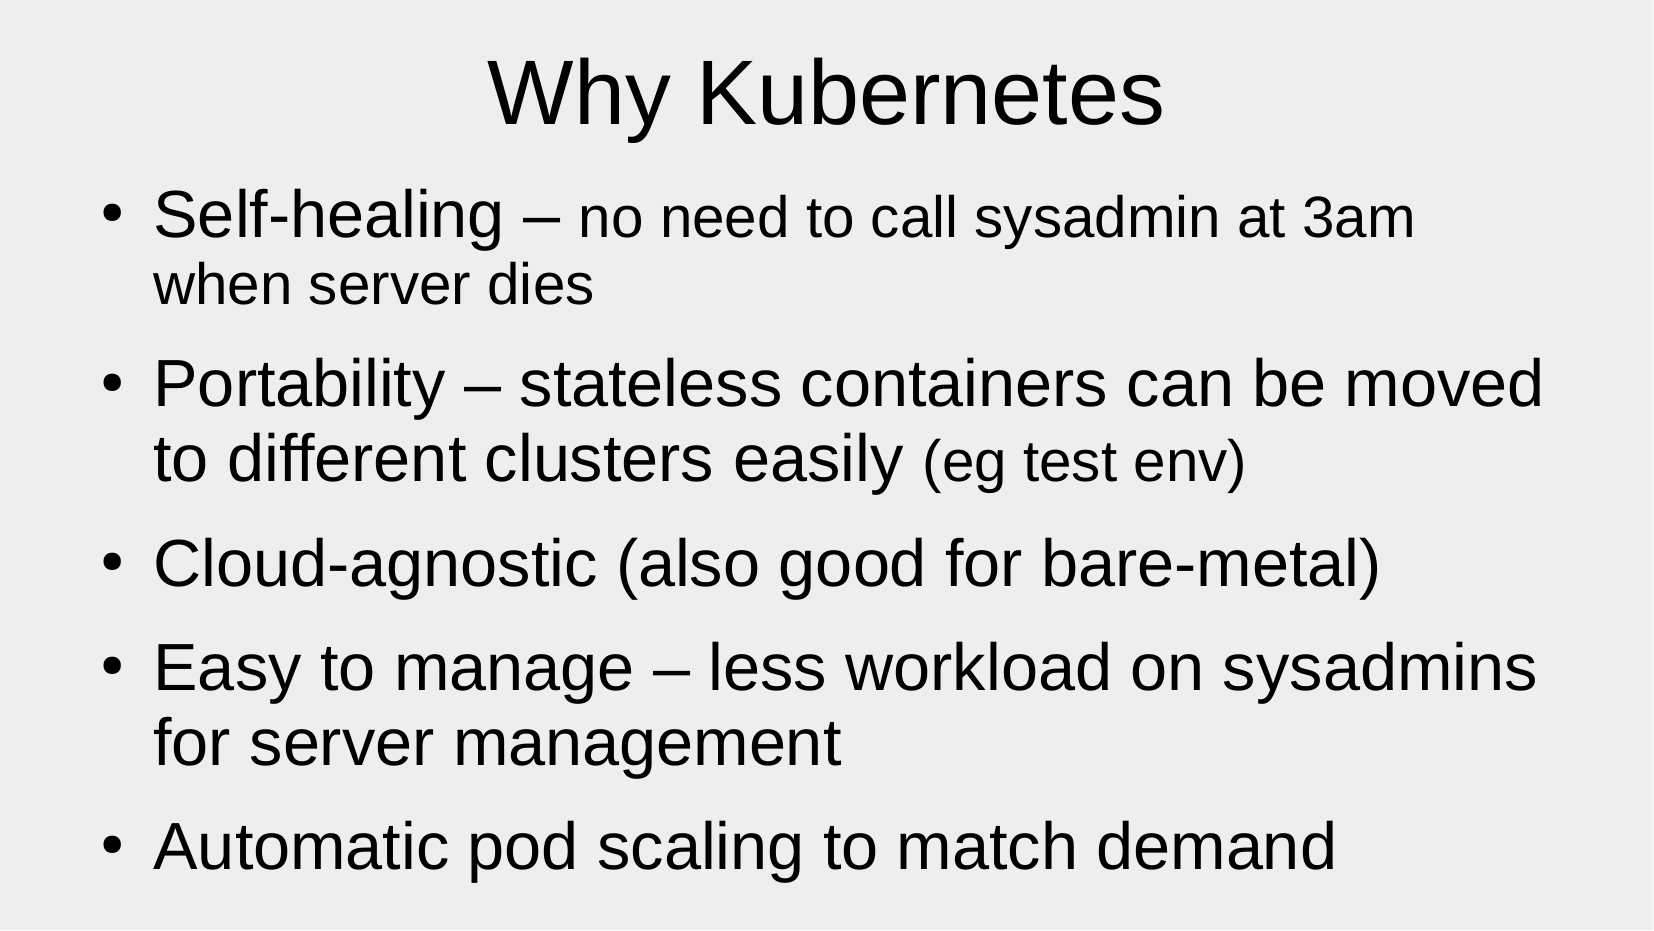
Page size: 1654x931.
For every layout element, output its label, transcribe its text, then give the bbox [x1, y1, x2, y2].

list Self-healing – no need to call sysadmin at 3am when server dies Portability – stateless containers can be moved to different clusters easily (eg test env) Cloud-agnostic (also good for bare-metal) Easy to manage – less workload on sysadmins for server management Automatic pod scaling to match demand [82, 177, 1571, 916]
title Why Kubernetes [82, 37, 1571, 148]
